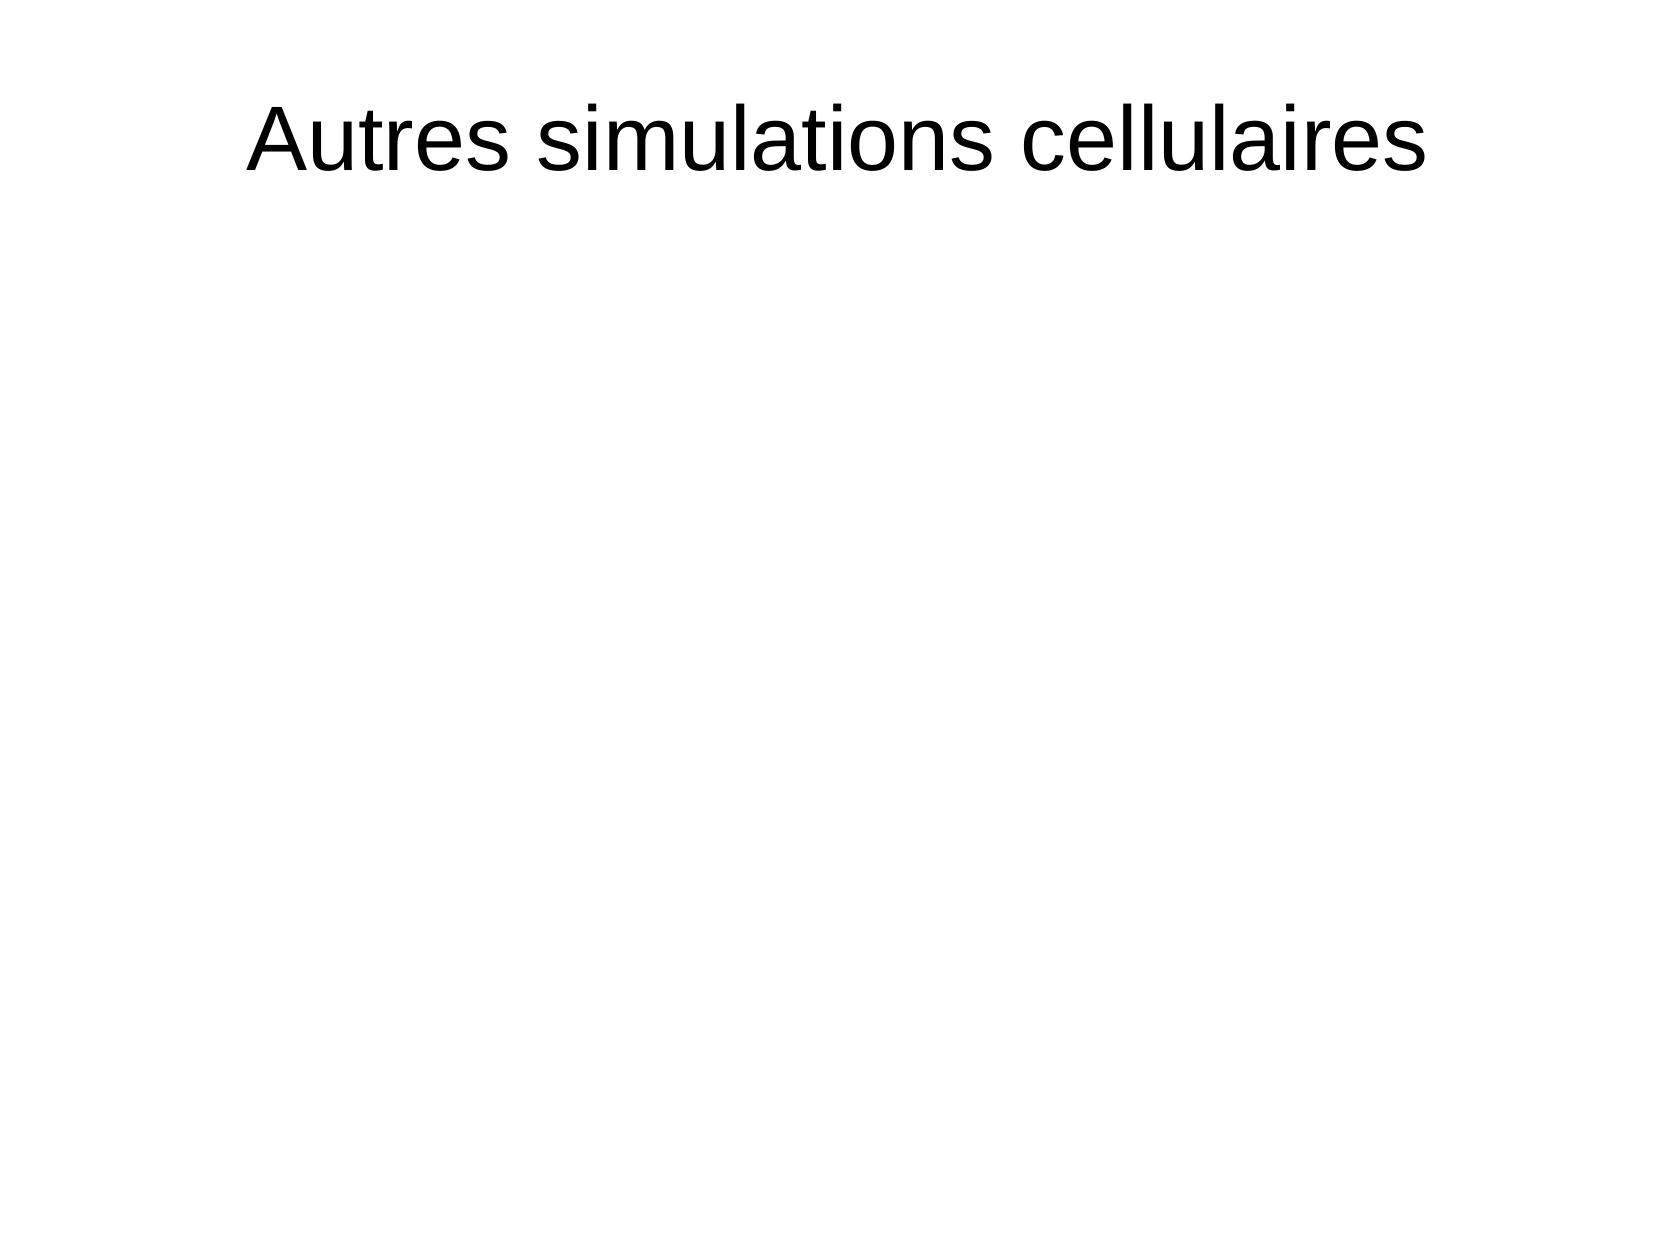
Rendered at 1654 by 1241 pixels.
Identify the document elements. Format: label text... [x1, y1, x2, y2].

title Autres simulations cellulaires [94, 35, 1583, 243]
